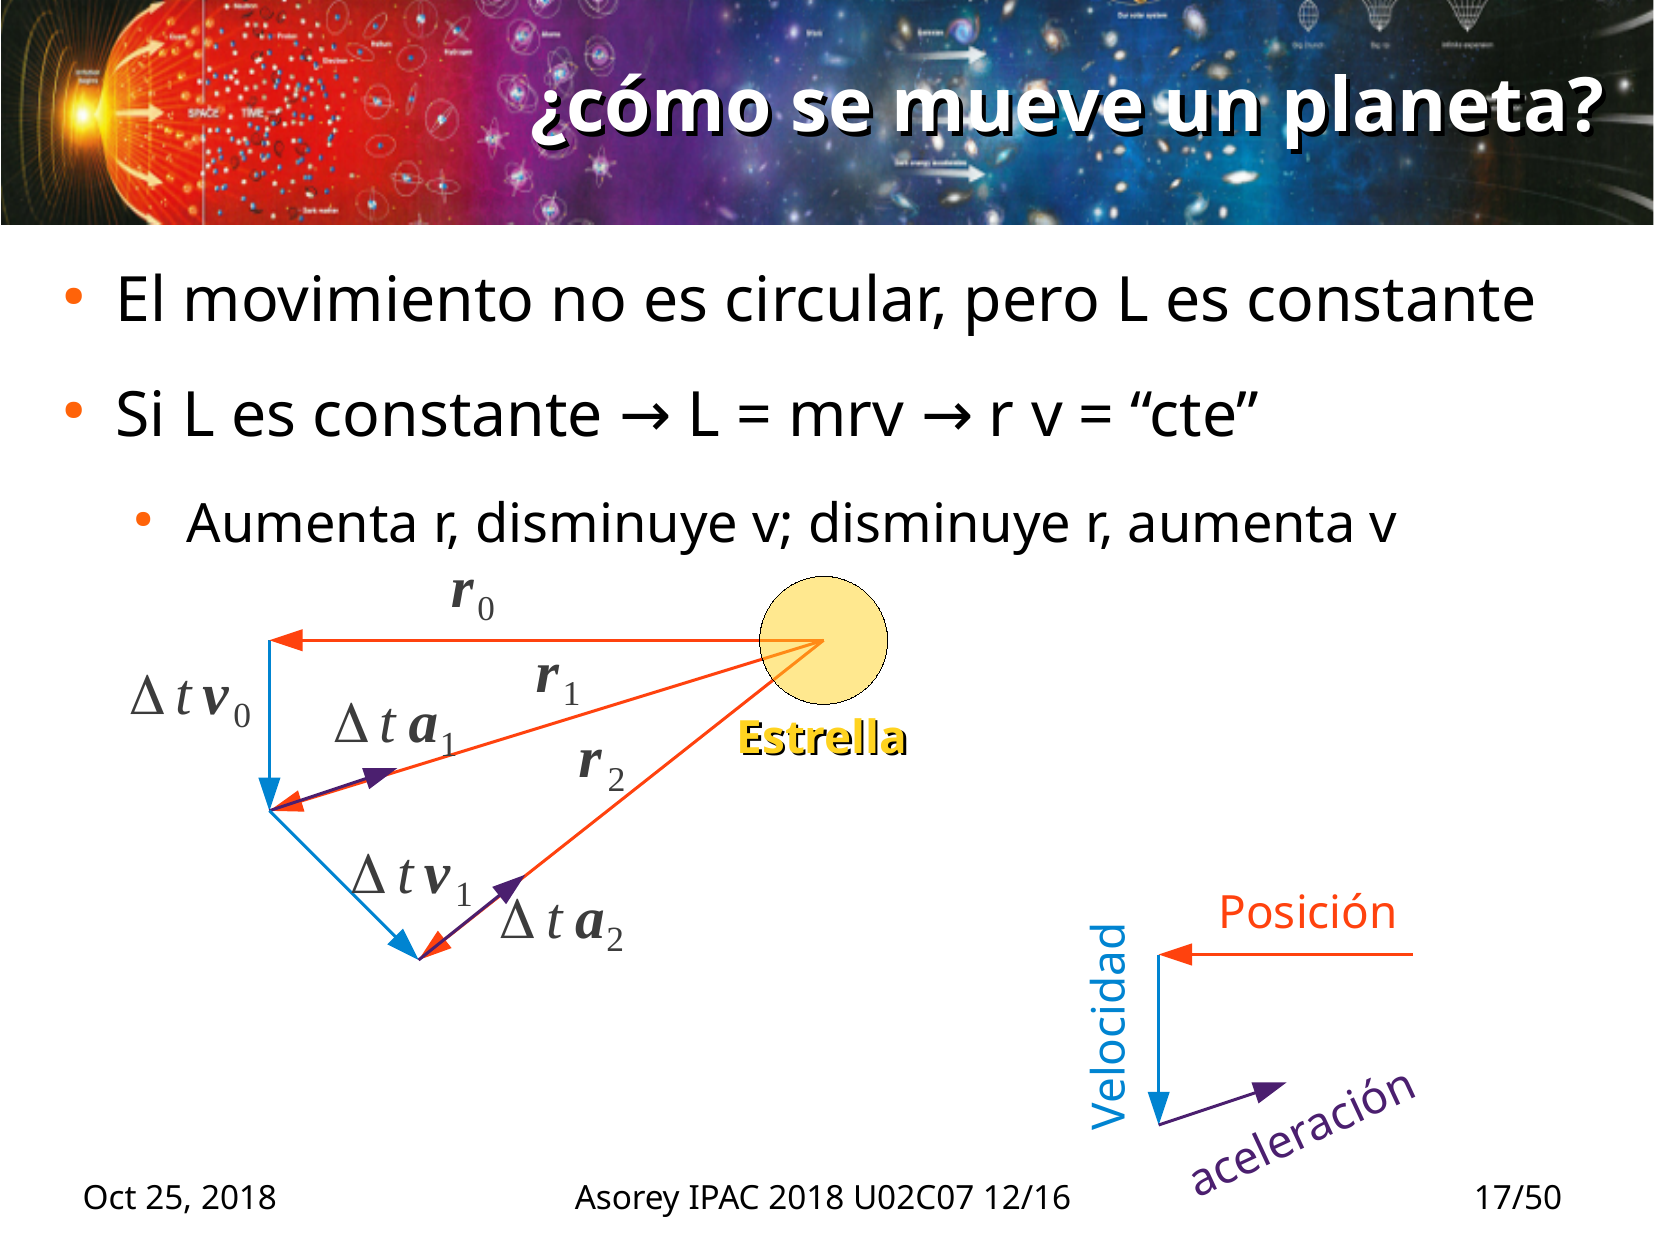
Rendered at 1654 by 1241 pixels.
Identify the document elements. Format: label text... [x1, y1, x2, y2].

text_box Posición [1203, 871, 1419, 940]
list El movimiento no es circular, pero L es constante Si L es constante → L = mrv → r v = “cte” Aumenta r, disminuye v; disminuye r, aumenta v [45, 255, 1606, 1156]
text_box Velocidad [1068, 894, 1137, 1145]
text_box aceleración [1159, 1029, 1456, 1216]
chart [567, 725, 634, 799]
picture [1, 0, 1654, 225]
chart [439, 555, 505, 629]
chart [490, 885, 634, 961]
title ¿cómo se mueve un planeta? [45, 15, 1606, 191]
chart [324, 690, 466, 765]
chart [120, 661, 260, 736]
chart [524, 640, 590, 714]
text_box Estrella [722, 696, 948, 766]
chart [341, 840, 481, 915]
text_box [759, 576, 888, 705]
